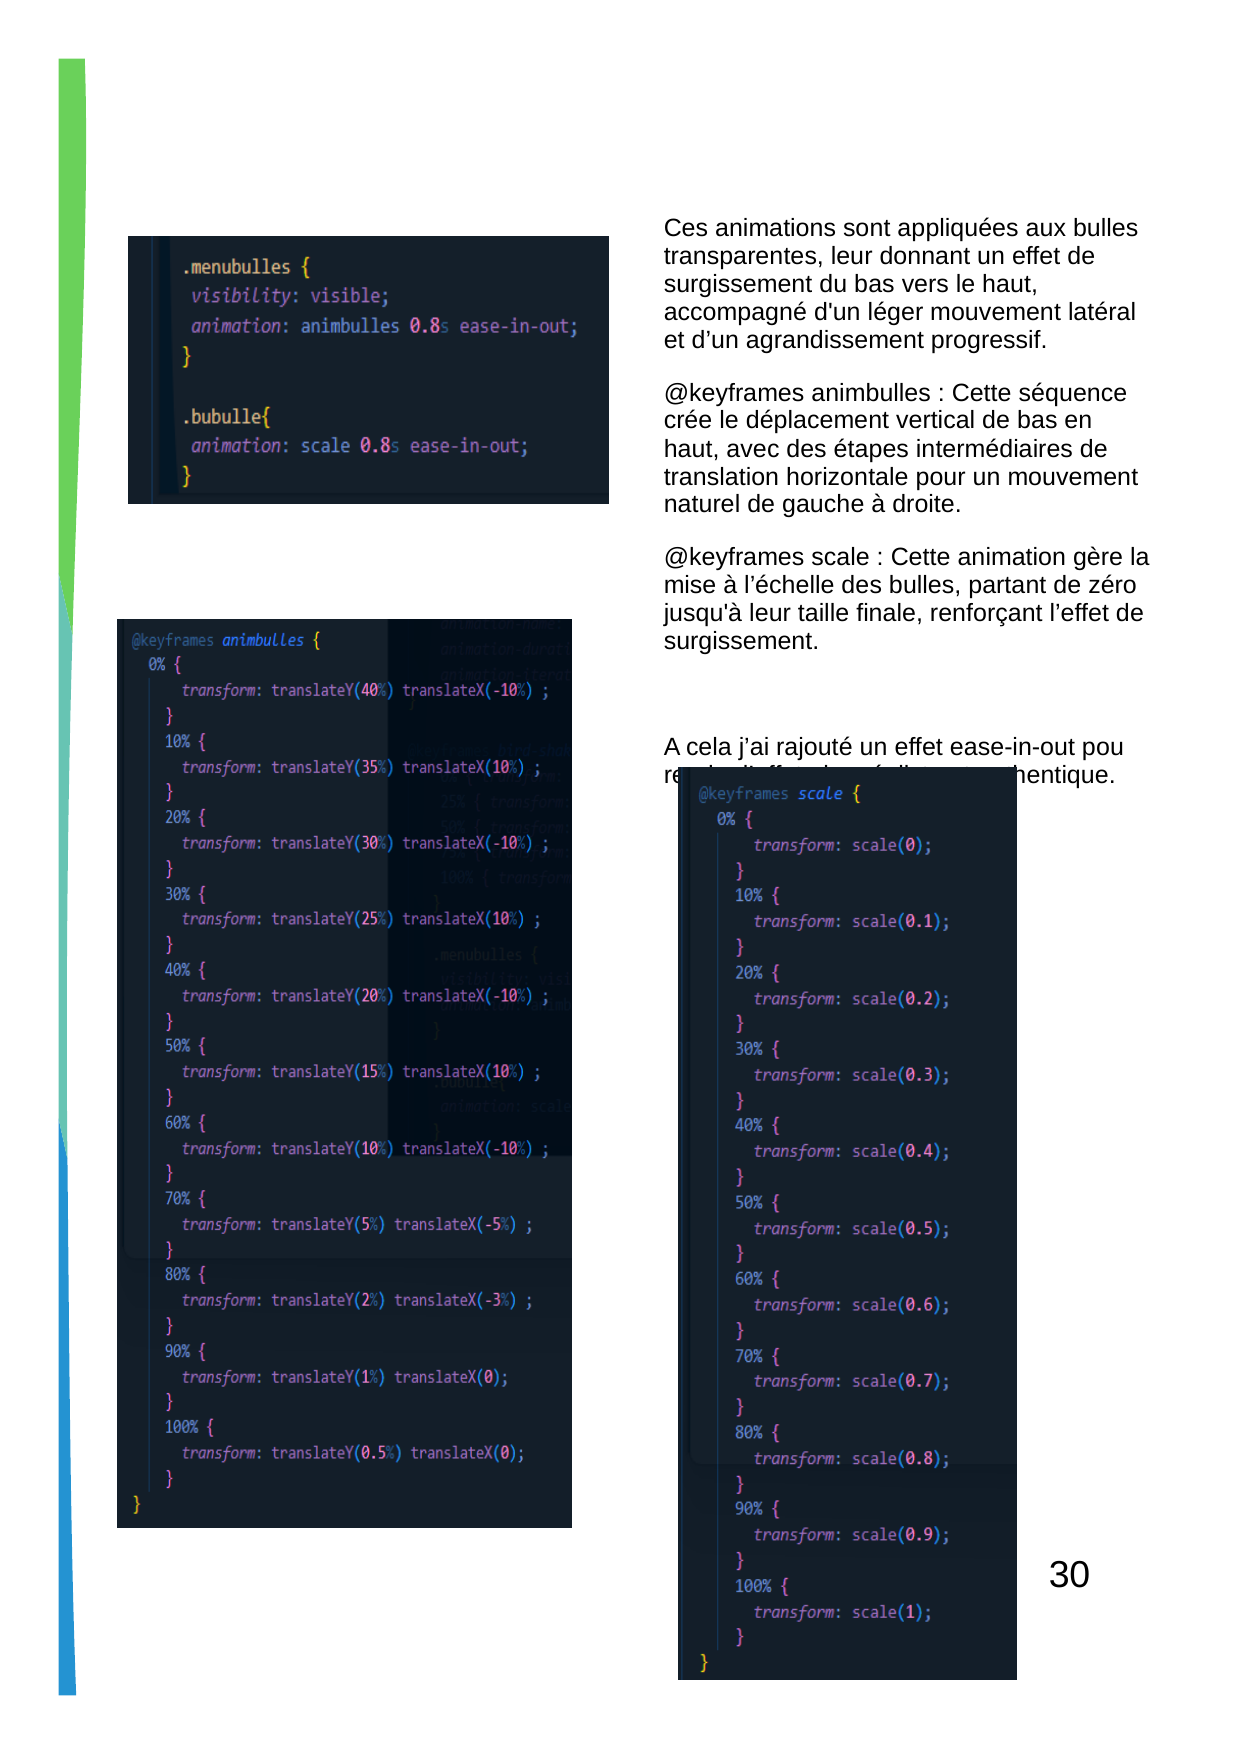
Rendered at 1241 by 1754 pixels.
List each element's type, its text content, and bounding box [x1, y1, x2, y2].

text_box Ces animations sont appliquées aux bulles transparentes, leur donnant un effet de surgissement du bas vers le haut, accompagné d'un léger mouvement latéral et d’un agrandissement progressif. @keyframes animbulles : Cette séquence crée le déplacement vertical de bas en haut, avec des étapes intermédiaires de translation horizontale pour un mouvement naturel de gauche à droite. @keyframes scale : Cette animation gère la mise à l’échelle des bulles, partant de zéro jusqu'à leur taille finale, renforçant l’effet de surgissement. A cela j’ai rajouté un effet ease-in-out pou rendre l’effet plus réaliste et authentique. [649, 206, 1171, 808]
picture [128, 236, 609, 504]
picture [117, 619, 572, 1528]
picture [678, 767, 1017, 1680]
text_box <numéro> [1034, 1545, 1235, 1670]
